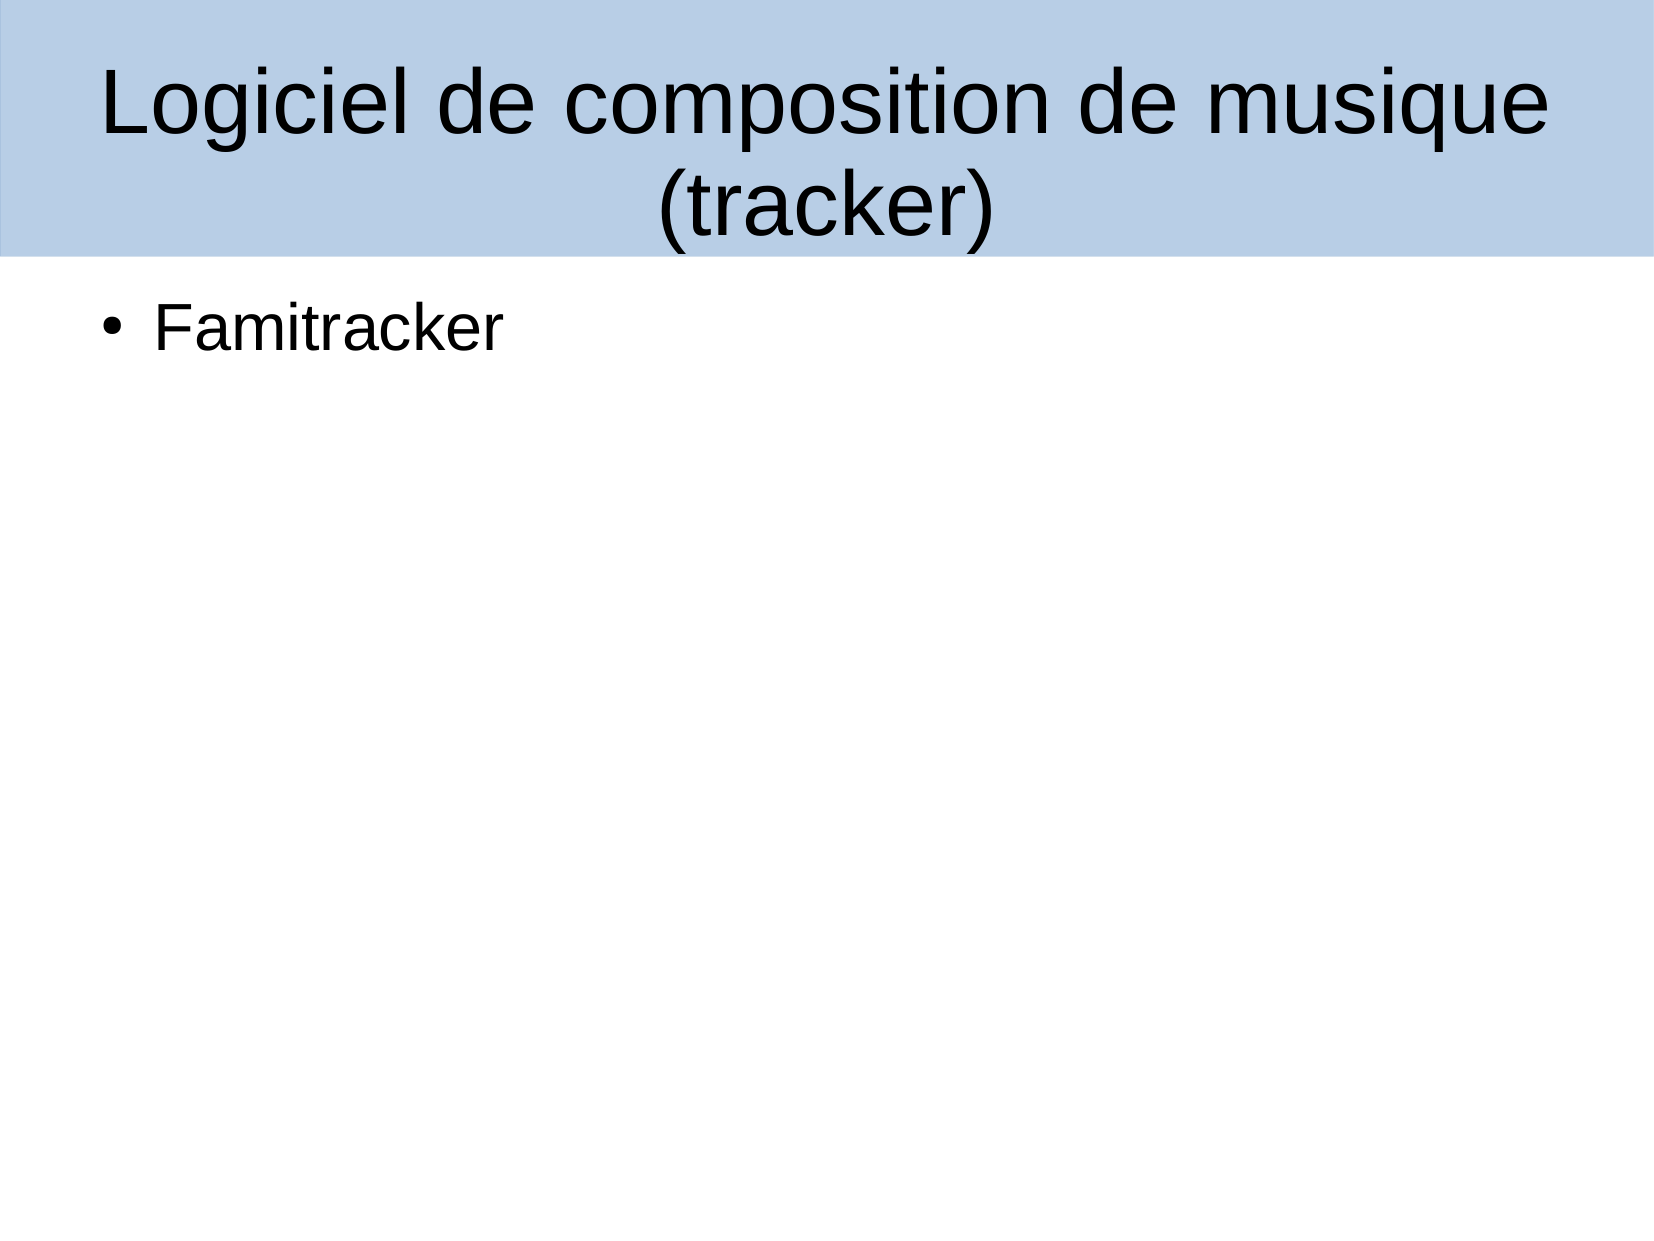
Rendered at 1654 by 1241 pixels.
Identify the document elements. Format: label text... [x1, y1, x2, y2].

title Logiciel de composition de musique (tracker) [82, 49, 1571, 257]
list Famitracker [82, 290, 1571, 1010]
